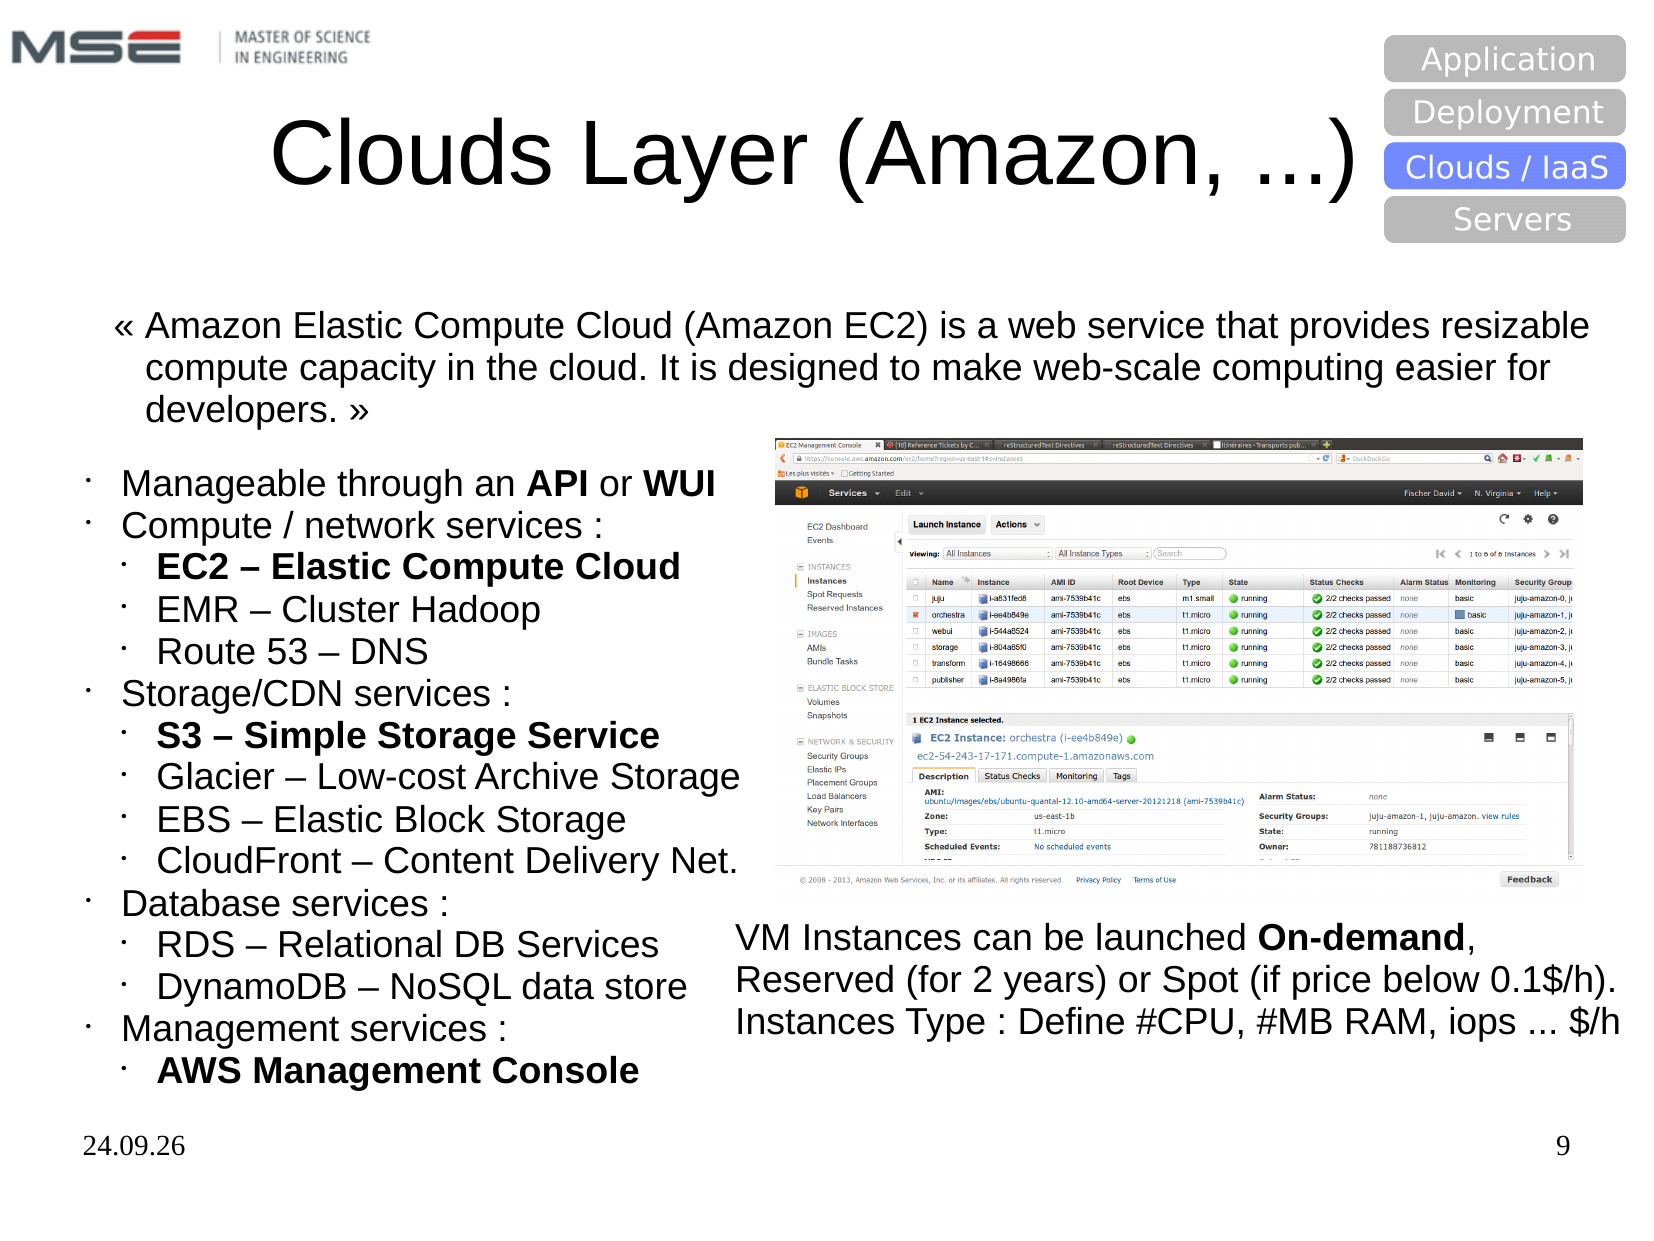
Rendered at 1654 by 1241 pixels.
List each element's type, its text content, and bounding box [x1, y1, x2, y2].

picture [775, 438, 1583, 898]
picture [1384, 35, 1626, 243]
picture [3, 0, 402, 107]
text_box Manageable through an API or WUI Compute / network services : EC2 – Elastic Compute Cloud EMR – Cluster Hadoop Route 53 – DNS Storage/CDN services : S3 – Simple Storage Service Glacier – Low-cost Archive Storage EBS – Elastic Block Storage CloudFront – Content Delivery Net. Database services : RDS – Relational DB Services DynamoDB – NoSQL data store Management services : AWS Management Console [70, 454, 757, 1100]
text_box VM Instances can be launched On-demand, Reserved (for 2 years) or Spot (if price below 0.1$/h). Instances Type : Define #CPU, #MB RAM, iops ... $/h [720, 909, 1642, 1051]
title Clouds Layer (Amazon, ...) [70, 49, 1559, 257]
text_box « Amazon Elastic Compute Cloud (Amazon EC2) is a web service that provides resizable compute capacity in the cloud. It is designed to make web-scale computing easier for developers. » [99, 297, 1604, 439]
